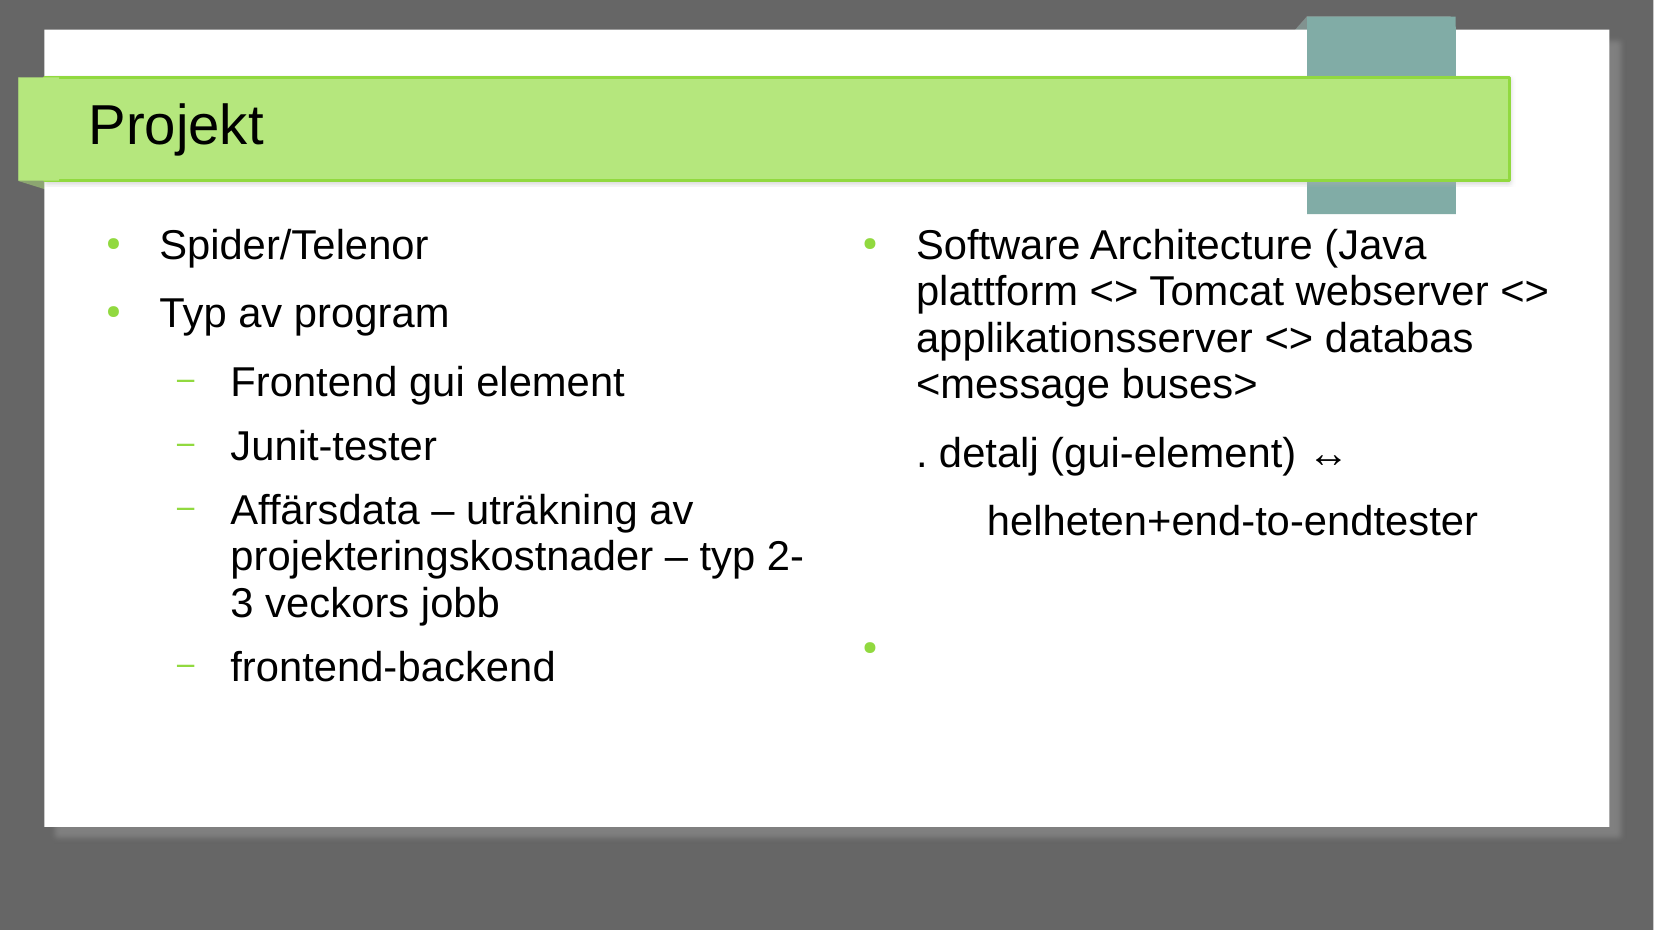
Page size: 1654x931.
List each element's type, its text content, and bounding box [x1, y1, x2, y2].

title Projekt [88, 73, 1506, 178]
list Spider/Telenor Typ av program Frontend gui element Junit-tester Affärsdata – uträkning av projekteringskostnader – typ 2-3 veckors jobb frontend-backend [88, 221, 809, 813]
list Software Architecture (Java plattform <> Tomcat webserver <> applikationsserver <> databas <message buses> . detalj (gui-element) ↔ helheten+end-to-endtester [845, 221, 1566, 813]
